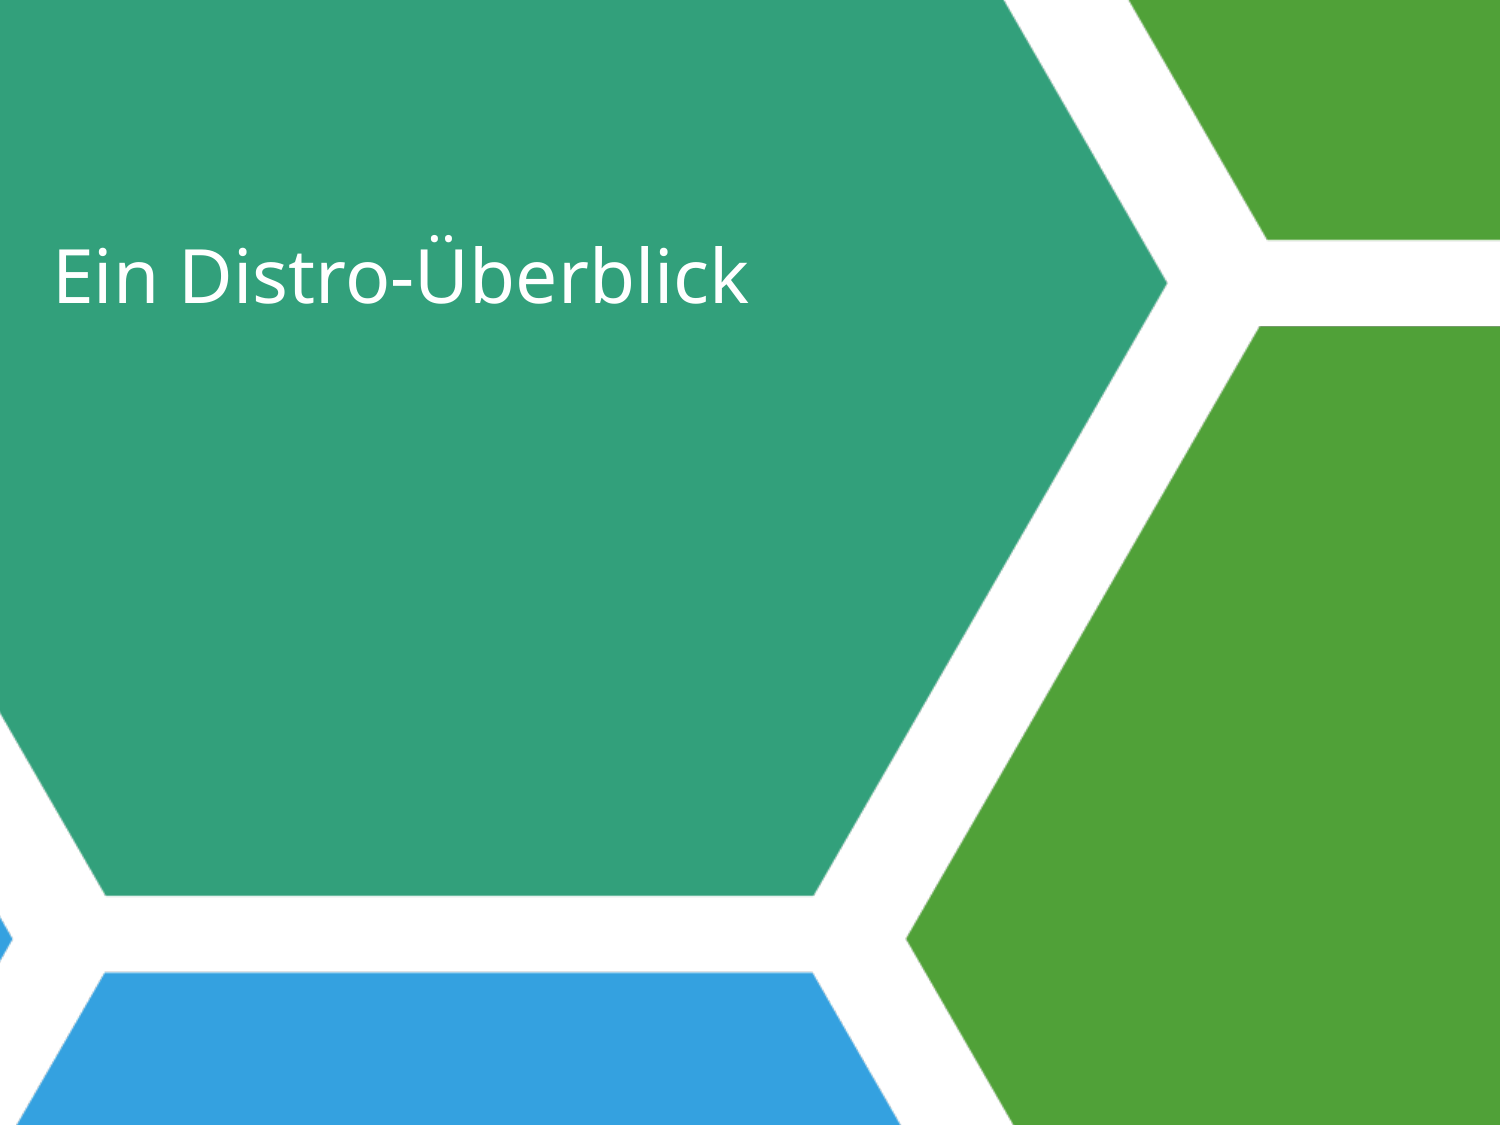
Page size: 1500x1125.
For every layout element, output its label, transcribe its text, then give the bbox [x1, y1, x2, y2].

picture [0, 0, 1500, 1125]
title Ein Distro-Überblick [52, 147, 1261, 401]
